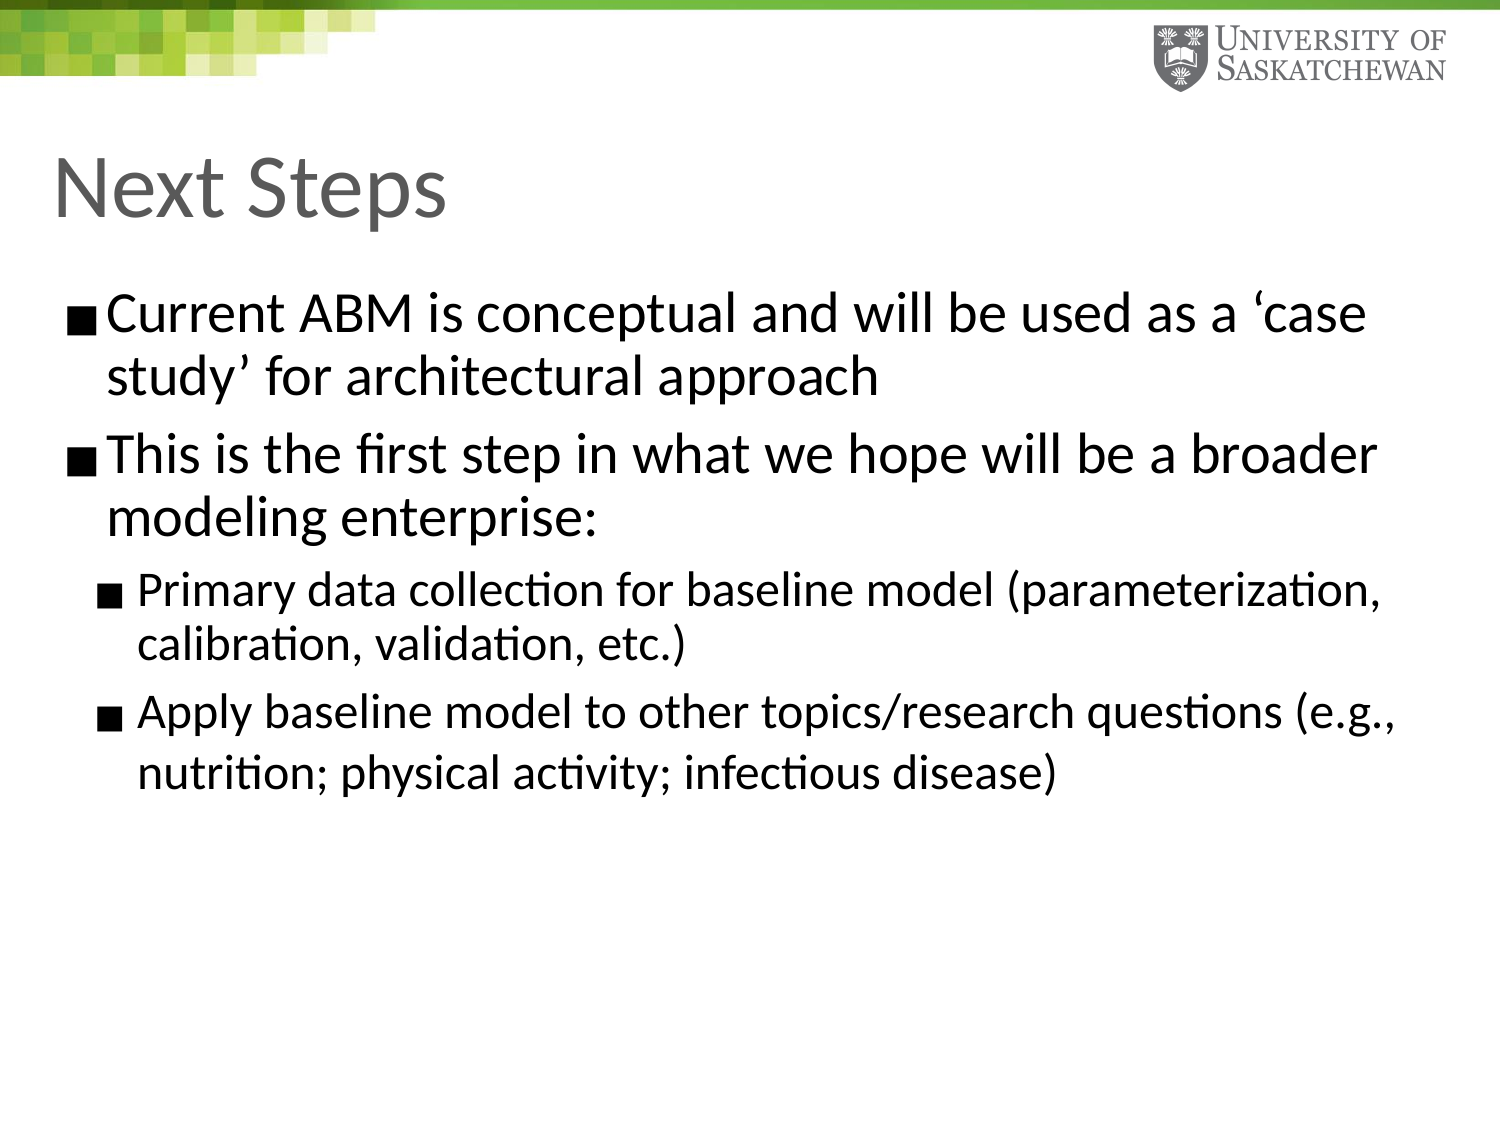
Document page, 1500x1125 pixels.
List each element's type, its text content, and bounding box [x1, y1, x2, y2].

title Next Steps [37, 124, 1441, 251]
list Current ABM is conceptual and will be used as a ‘case study’ for architectural approach This is the first step in what we hope will be a broader modeling enterprise: Primary data collection for baseline model (parameterization, calibration, validation, etc.) Apply baseline model to other topics/research questions (e.g., nutrition; physical activity; infectious disease) [47, 274, 1450, 988]
picture [0, 0, 1500, 397]
